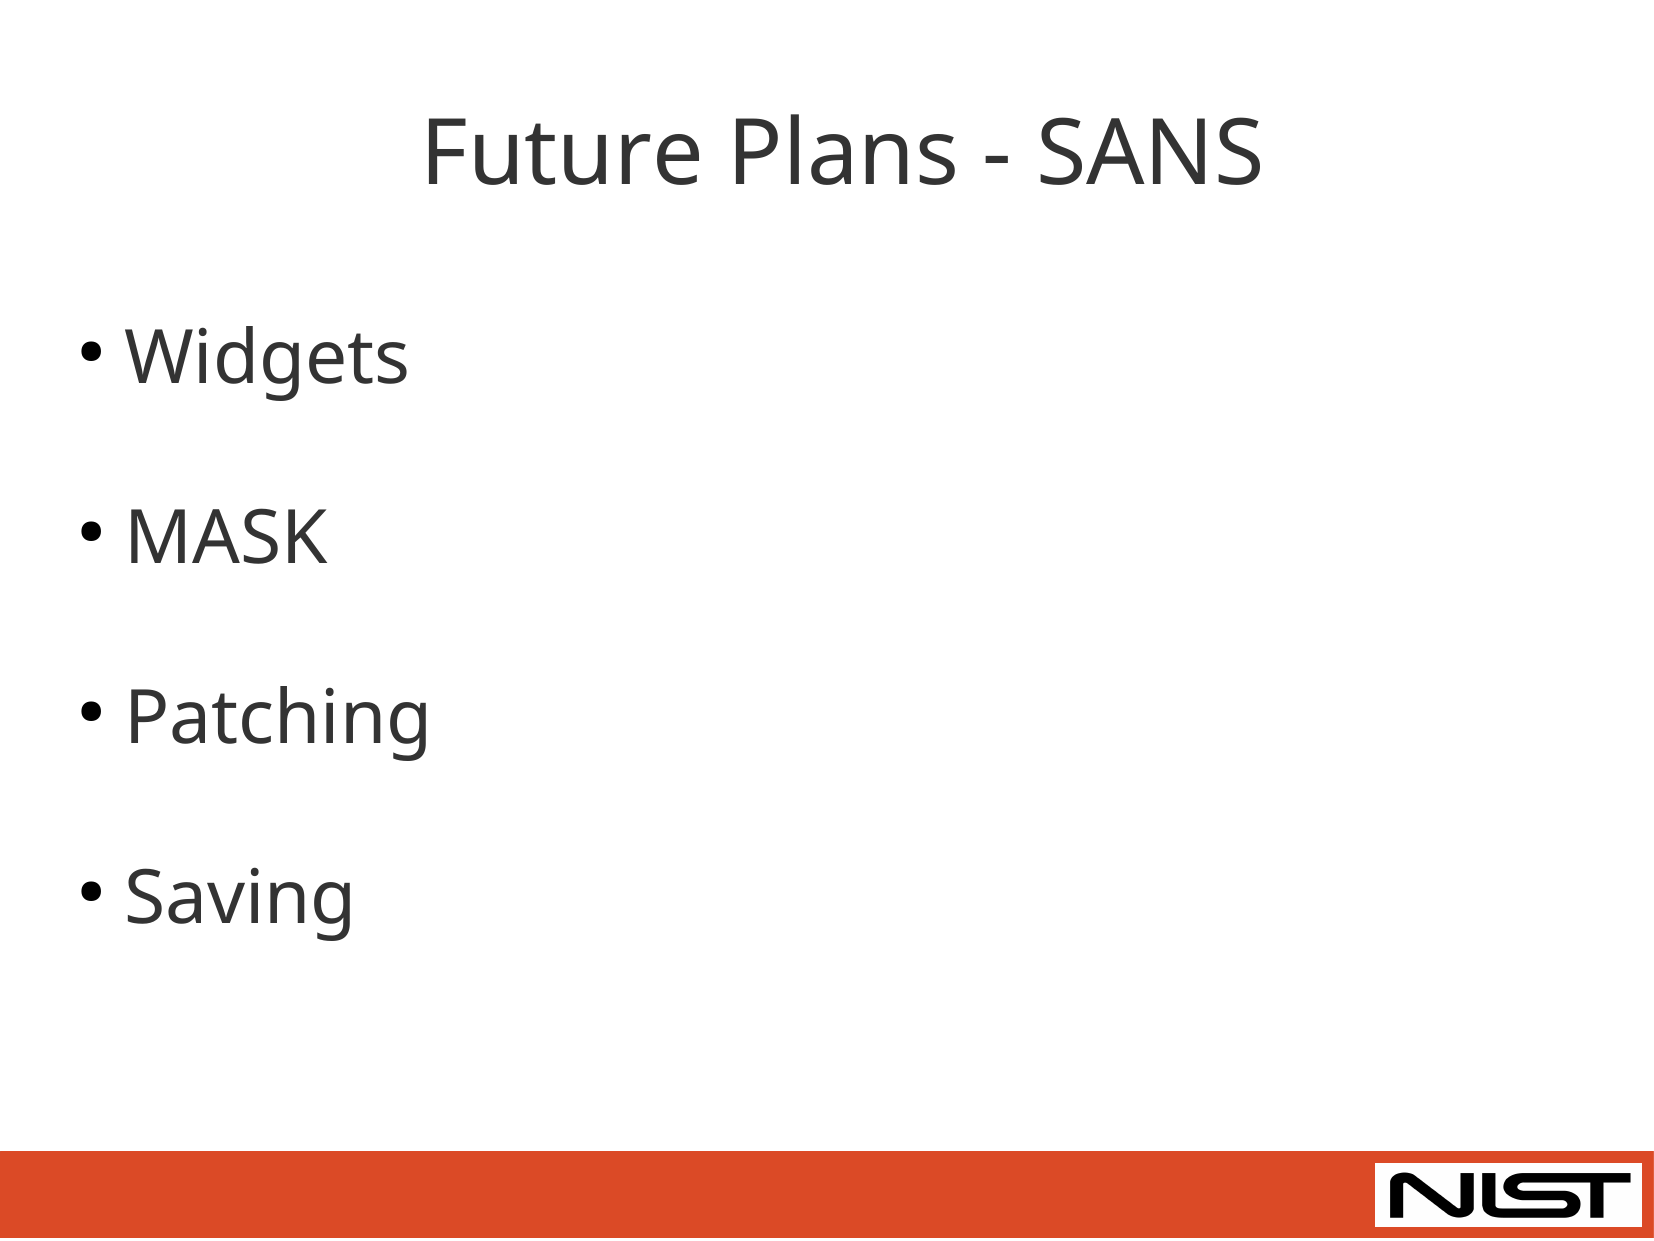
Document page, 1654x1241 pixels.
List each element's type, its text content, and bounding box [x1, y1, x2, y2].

picture [0, 1151, 1654, 1238]
title Future Plans - SANS [73, 47, 1613, 263]
list Widgets MASK Patching Saving [69, 300, 1581, 1119]
